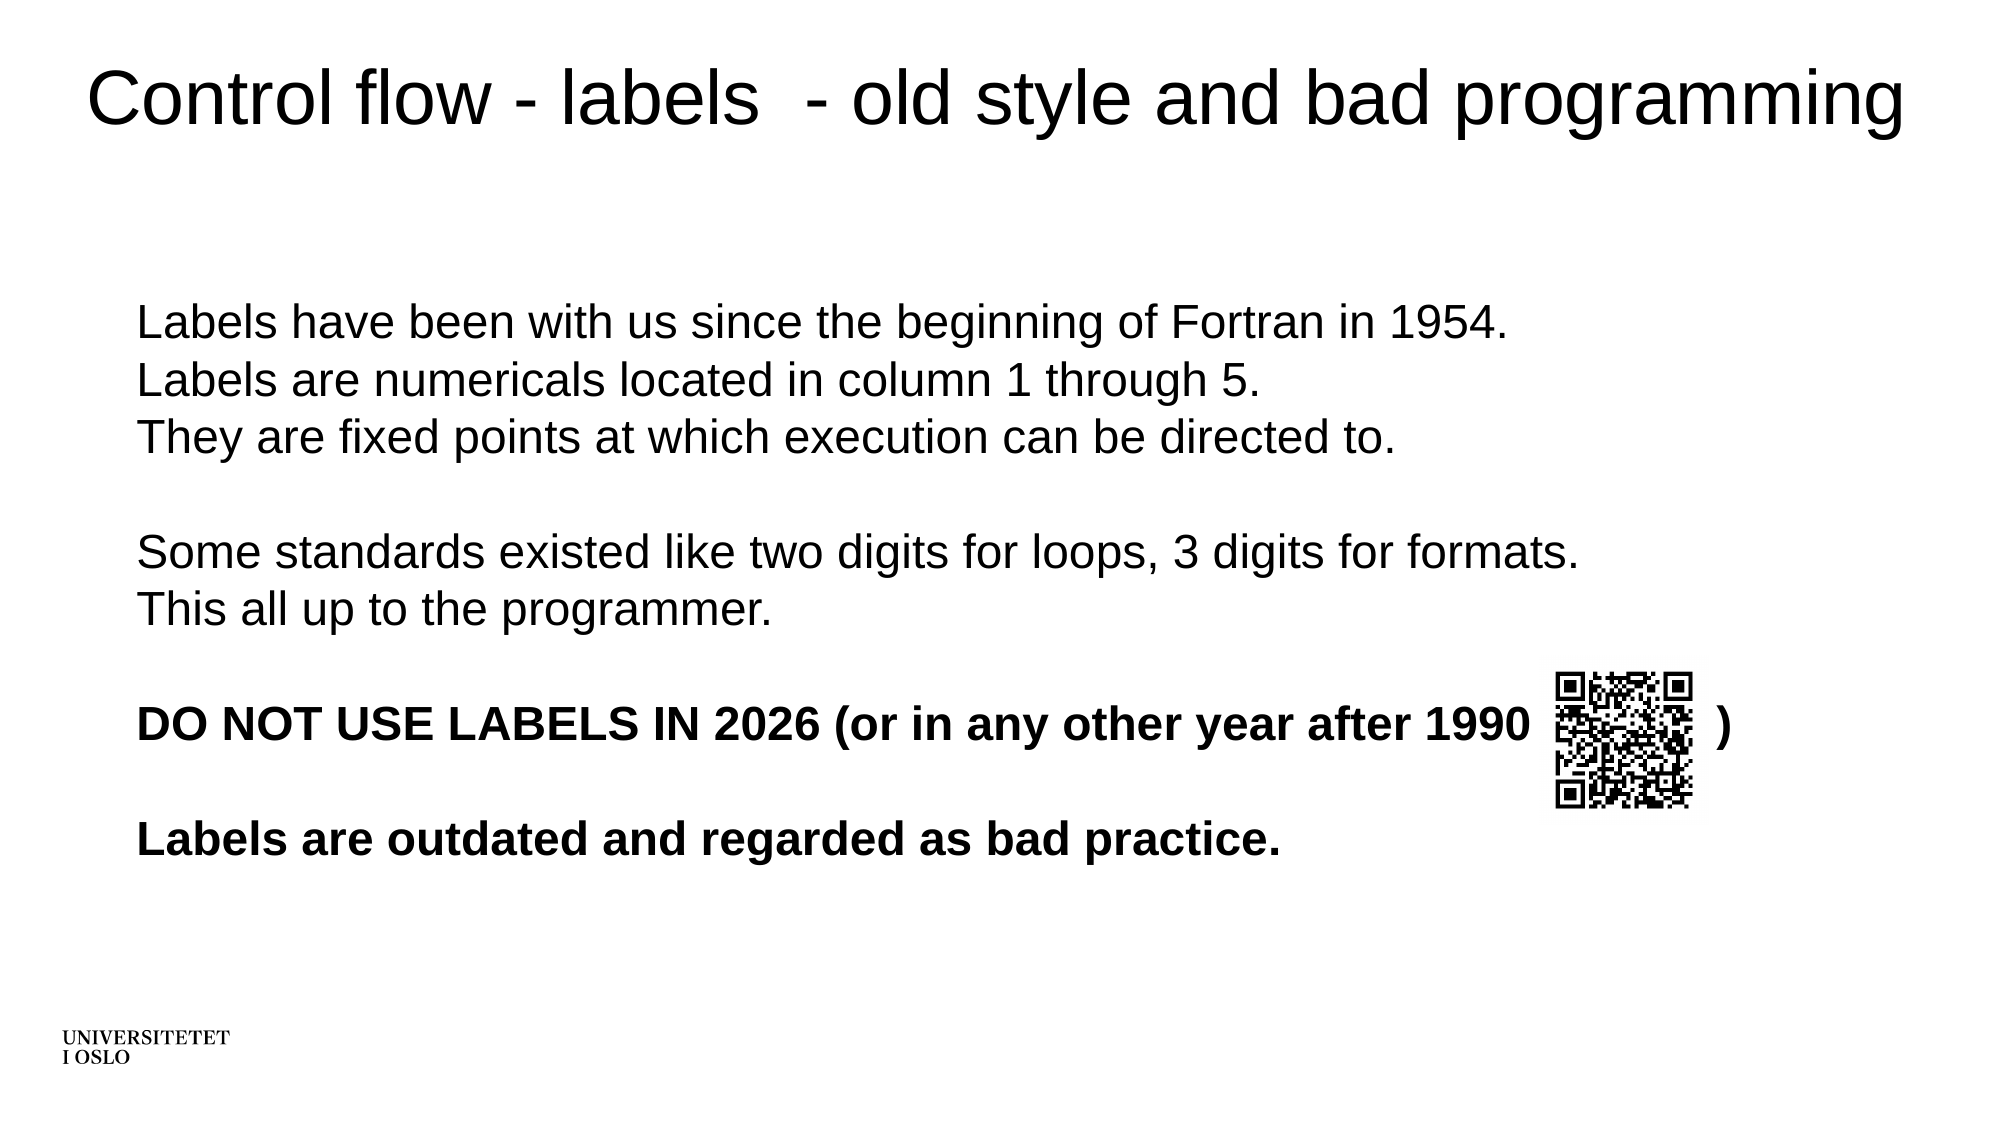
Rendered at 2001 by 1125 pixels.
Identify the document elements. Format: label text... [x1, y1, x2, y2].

picture [1539, 655, 1709, 825]
title Control flow - labels - old style and bad programming [86, 47, 1986, 259]
picture [62, 1030, 230, 1064]
list Labels have been with us since the beginning of Fortran in 1954. Labels are numericals located in column 1 through 5. They are fixed points at which execution can be directed to. Some standards existed like two digits for loops, 3 digits for formats. This all up to the programmer. DO NOT USE LABELS IN 2026 (or in any other year after 1990 ) Labels are outdated and regarded as bad practice. [136, 290, 1862, 1000]
